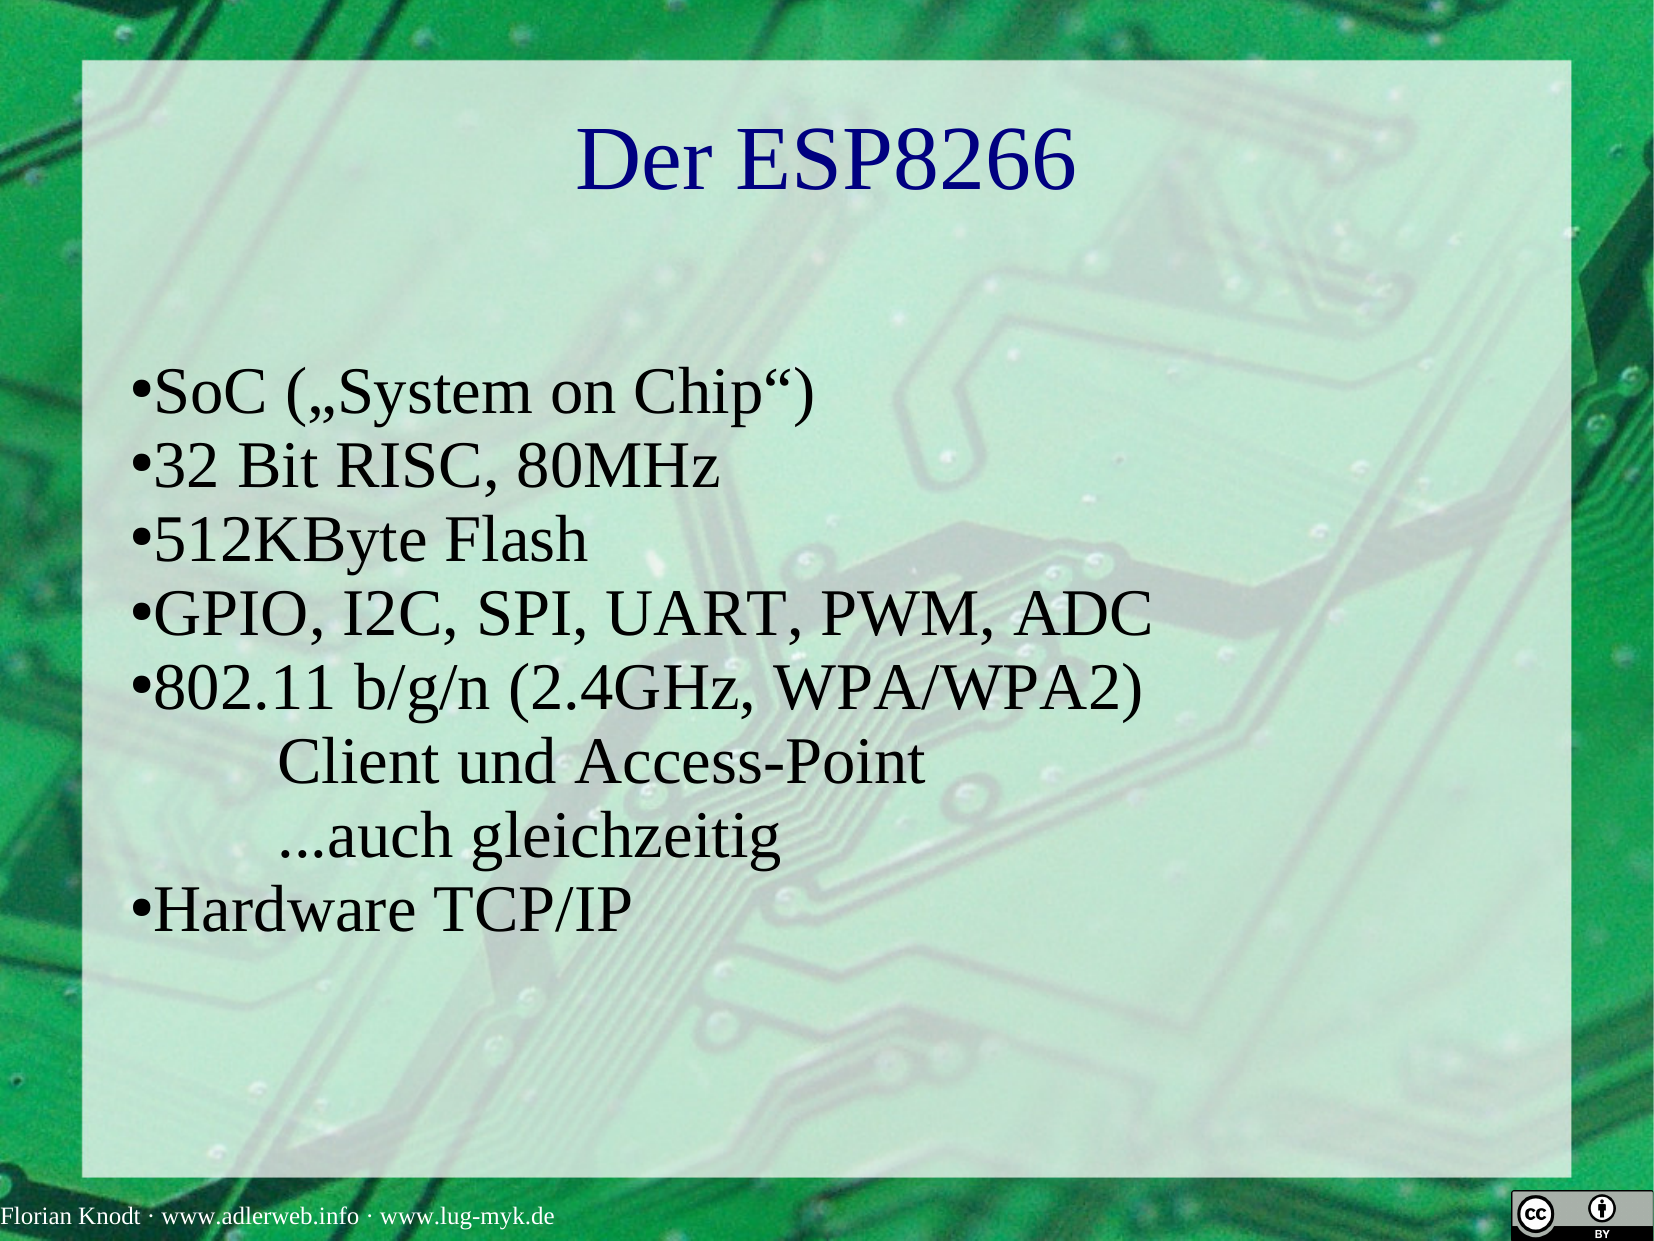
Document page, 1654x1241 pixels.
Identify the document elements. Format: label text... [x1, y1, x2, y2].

title Der ESP8266 [82, 55, 1571, 263]
picture [0, 0, 1654, 1241]
subtitle SoC („System on Chip“) 32 Bit RISC, 80MHz 512KByte Flash GPIO, I2C, SPI, UART, PWM, ADC 802.11 b/g/n (2.4GHz, WPA/WPA2) Client und Access-Point ...auch gleichzeitig Hardware TCP/IP [129, 290, 1571, 1010]
